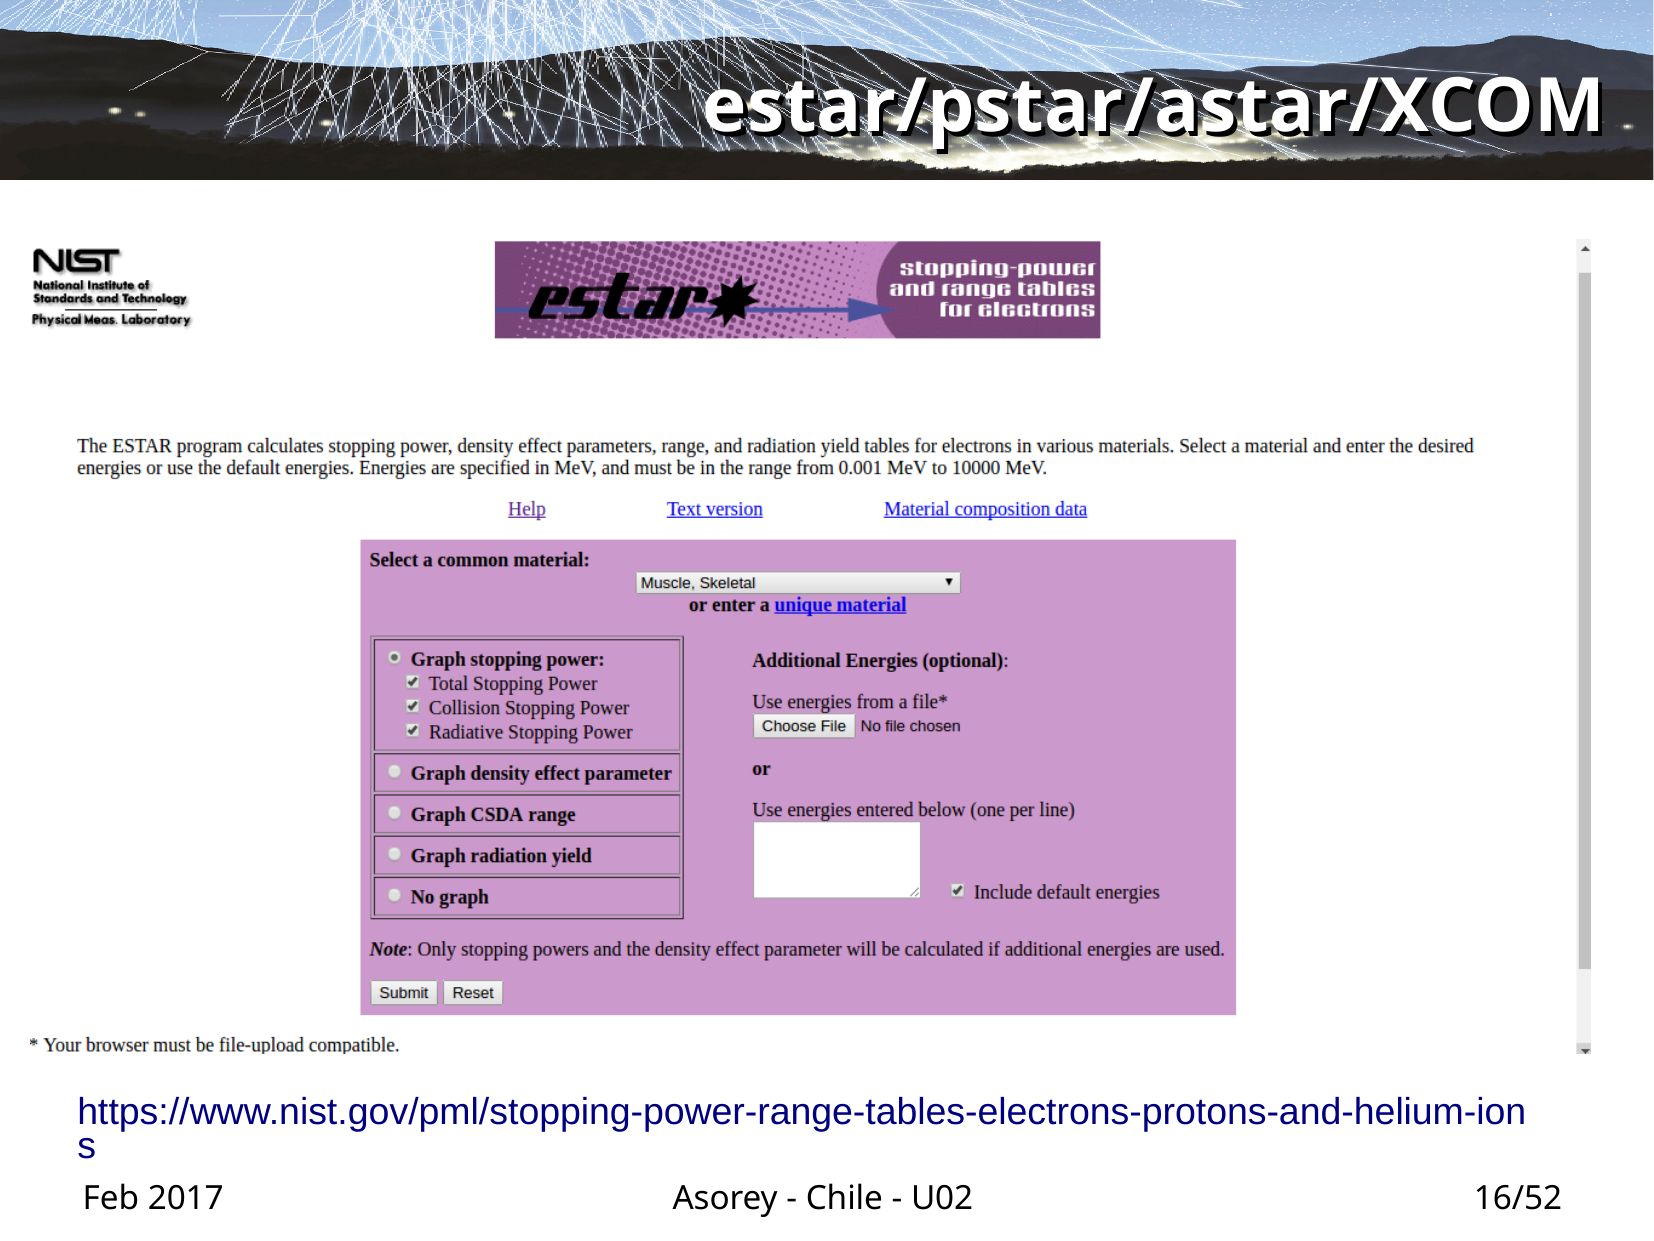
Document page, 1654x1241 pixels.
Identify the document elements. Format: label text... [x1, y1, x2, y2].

picture [30, 239, 1591, 1054]
text_box https://www.nist.gov/pml/stopping-power-range-tables-electrons-protons-and-helium-ions [62, 1083, 1561, 1141]
title estar/pstar/astar/XCOM [45, 15, 1606, 191]
picture [0, 0, 1654, 180]
